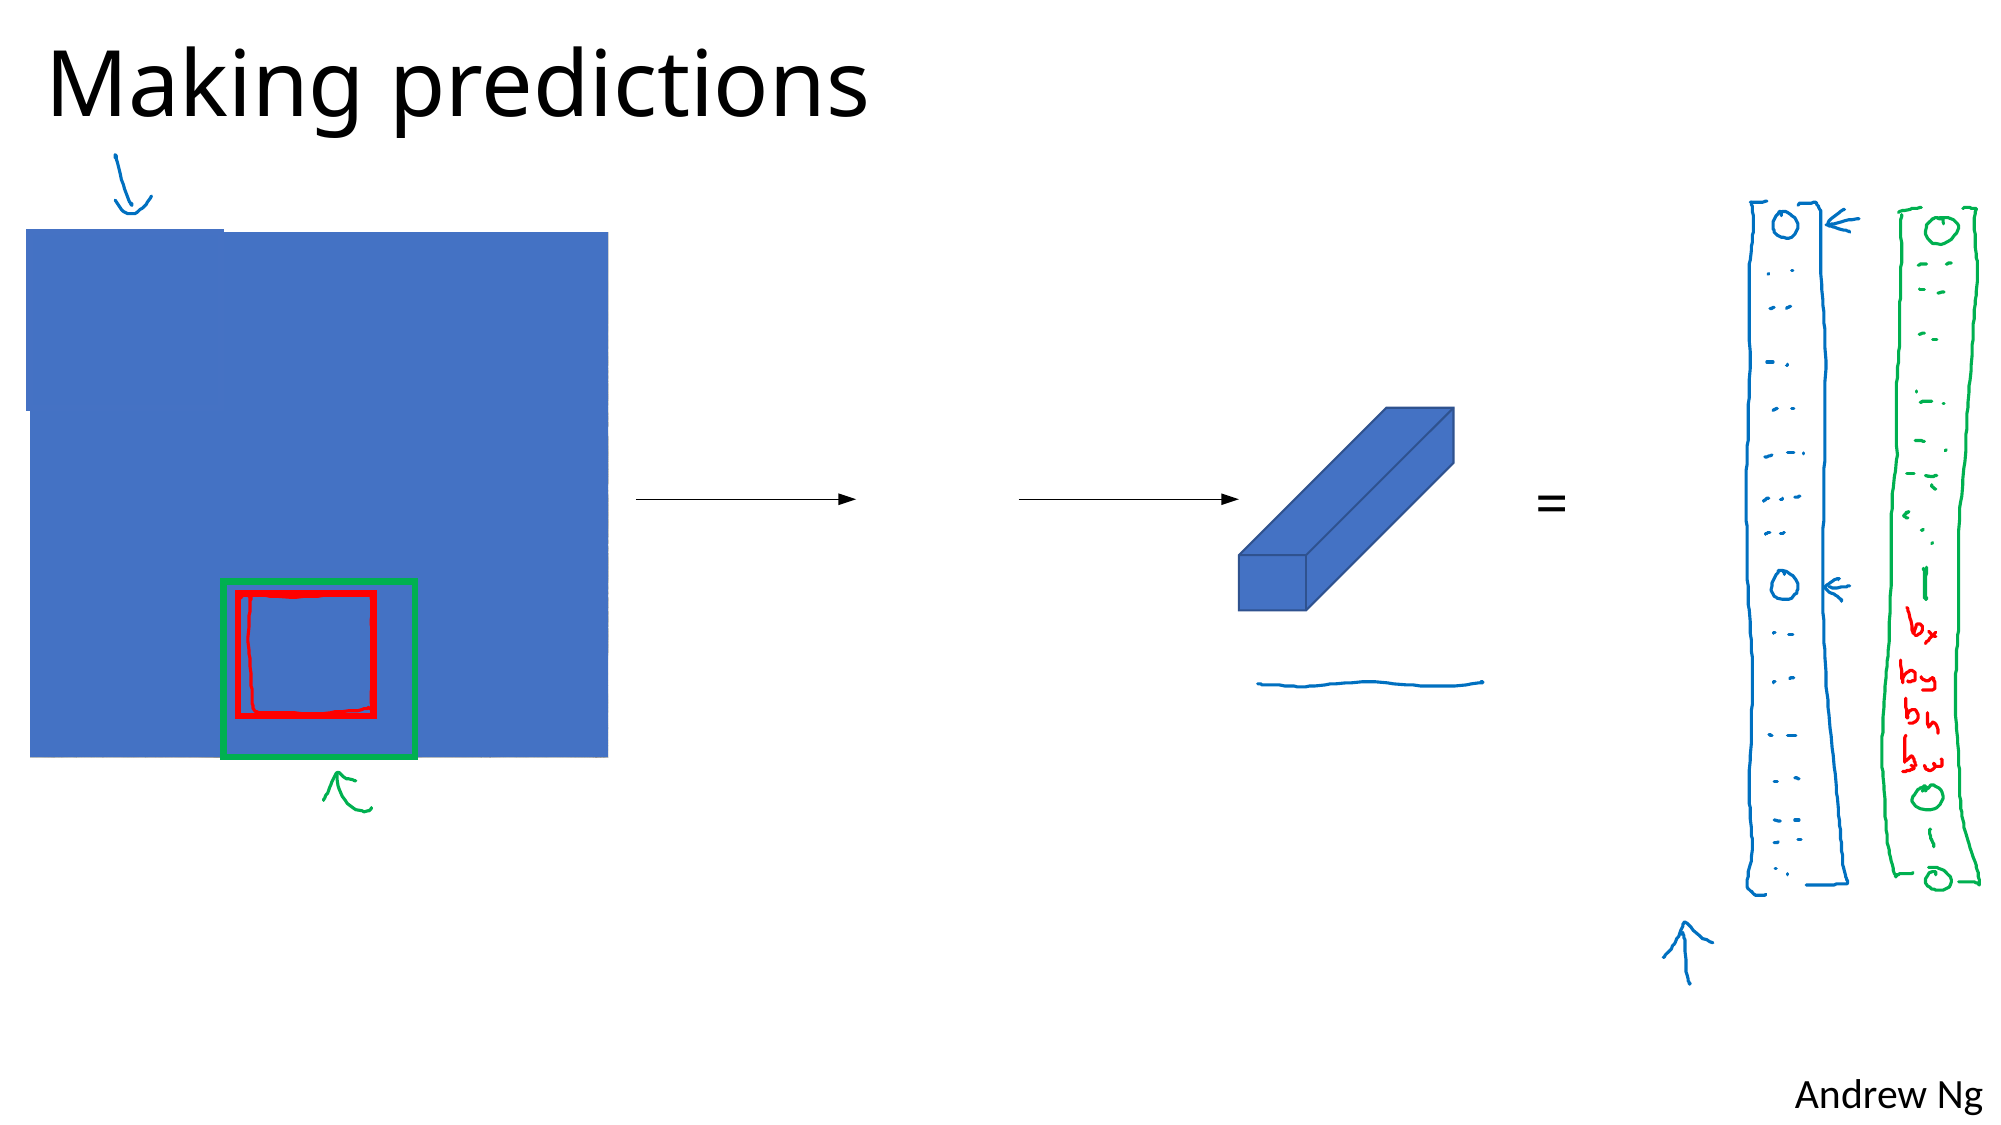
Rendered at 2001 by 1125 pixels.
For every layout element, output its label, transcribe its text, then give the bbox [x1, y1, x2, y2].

table_cell [30, 411, 111, 582]
picture [30, 151, 1985, 989]
table_cell [30, 582, 111, 757]
table_header [33, 235, 111, 405]
title Making predictions [30, 29, 2000, 248]
